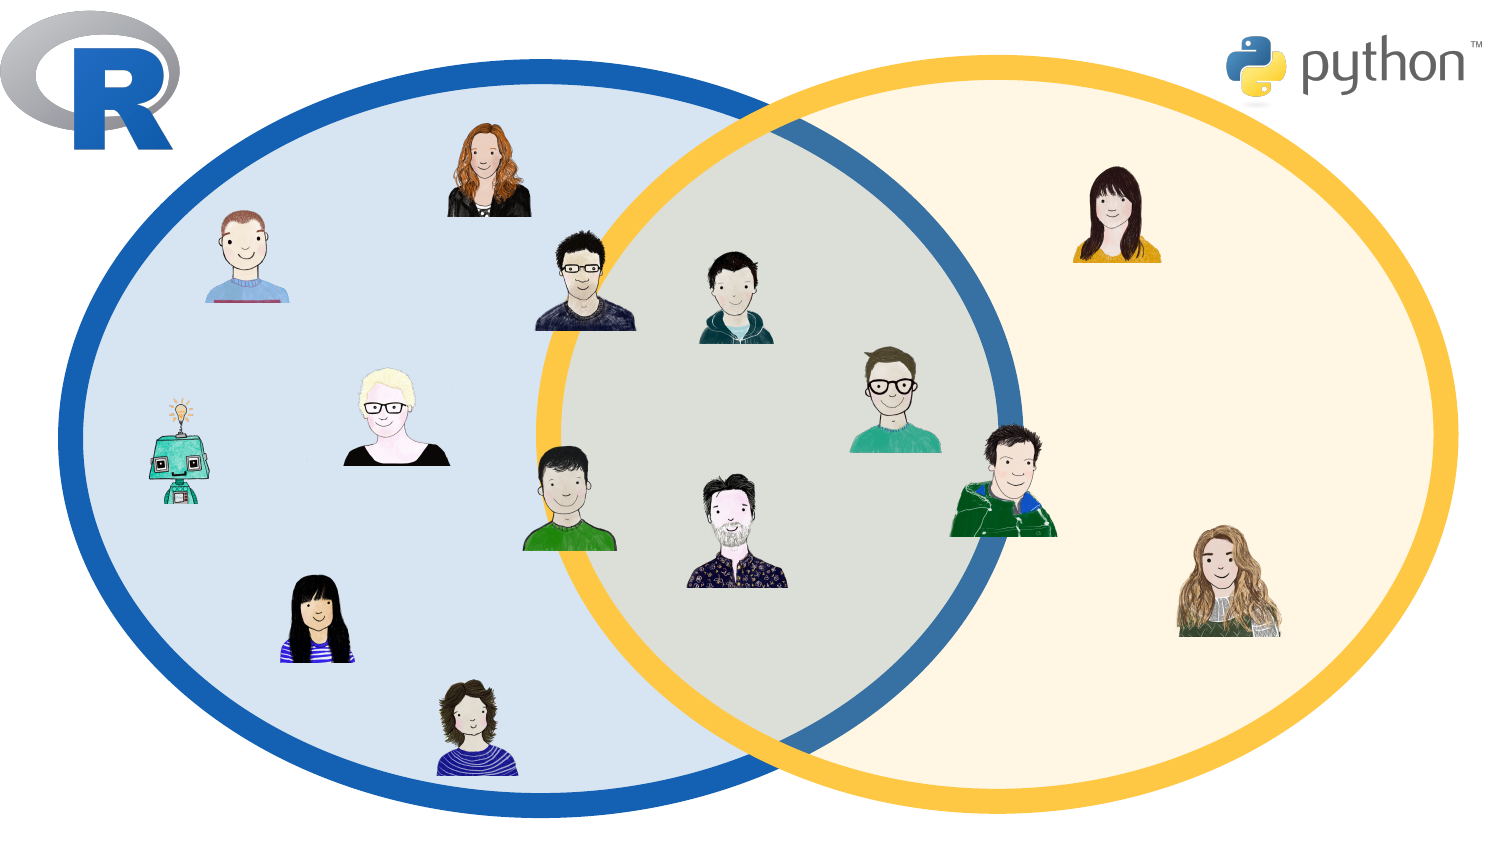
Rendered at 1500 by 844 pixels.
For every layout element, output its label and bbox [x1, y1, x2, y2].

picture [512, 218, 663, 331]
picture [0, 10, 180, 150]
picture [248, 562, 383, 663]
picture [172, 190, 323, 303]
picture [667, 242, 802, 344]
picture [1141, 503, 1319, 637]
picture [398, 662, 549, 776]
picture [1046, 0, 1500, 263]
picture [306, 343, 469, 466]
text_box [70, 67, 1447, 806]
picture [486, 330, 1102, 588]
picture [107, 390, 258, 504]
picture [417, 103, 568, 217]
